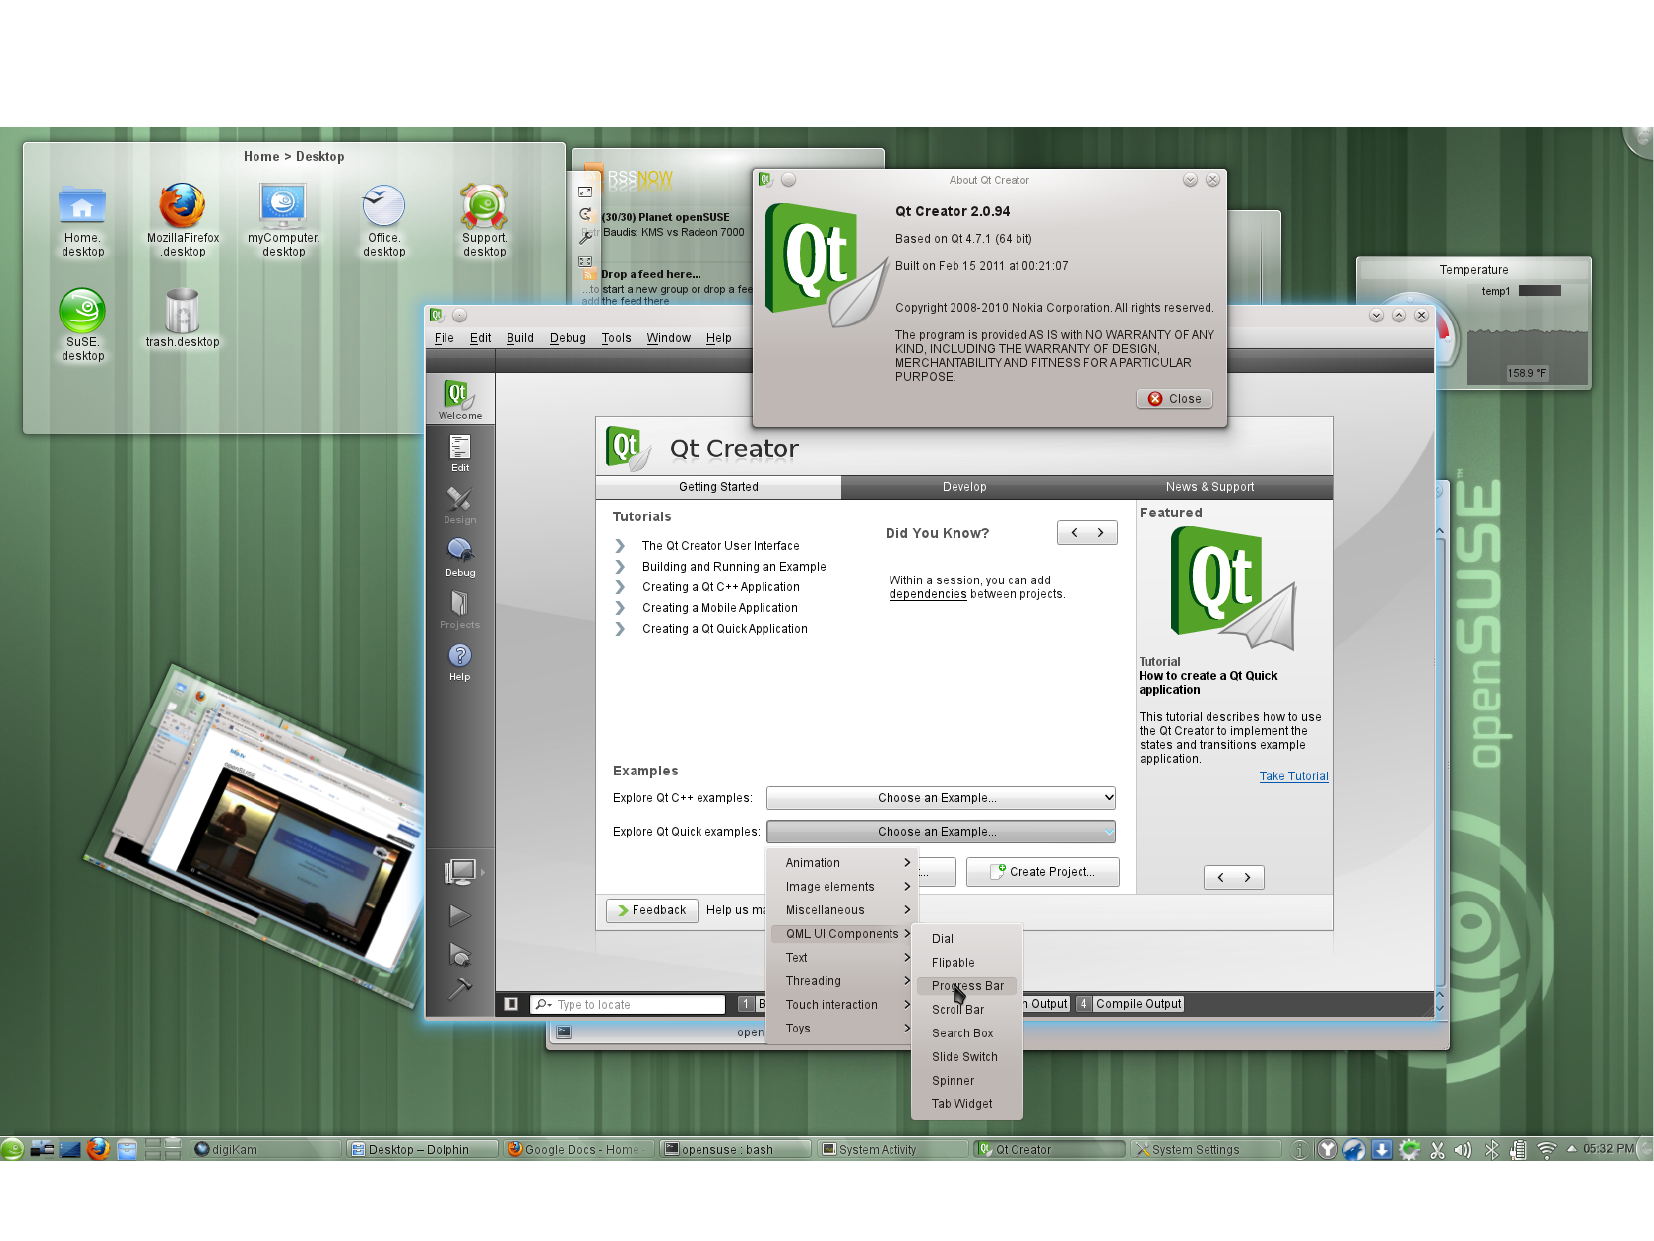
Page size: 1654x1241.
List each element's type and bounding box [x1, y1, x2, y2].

picture [0, 127, 1654, 1161]
